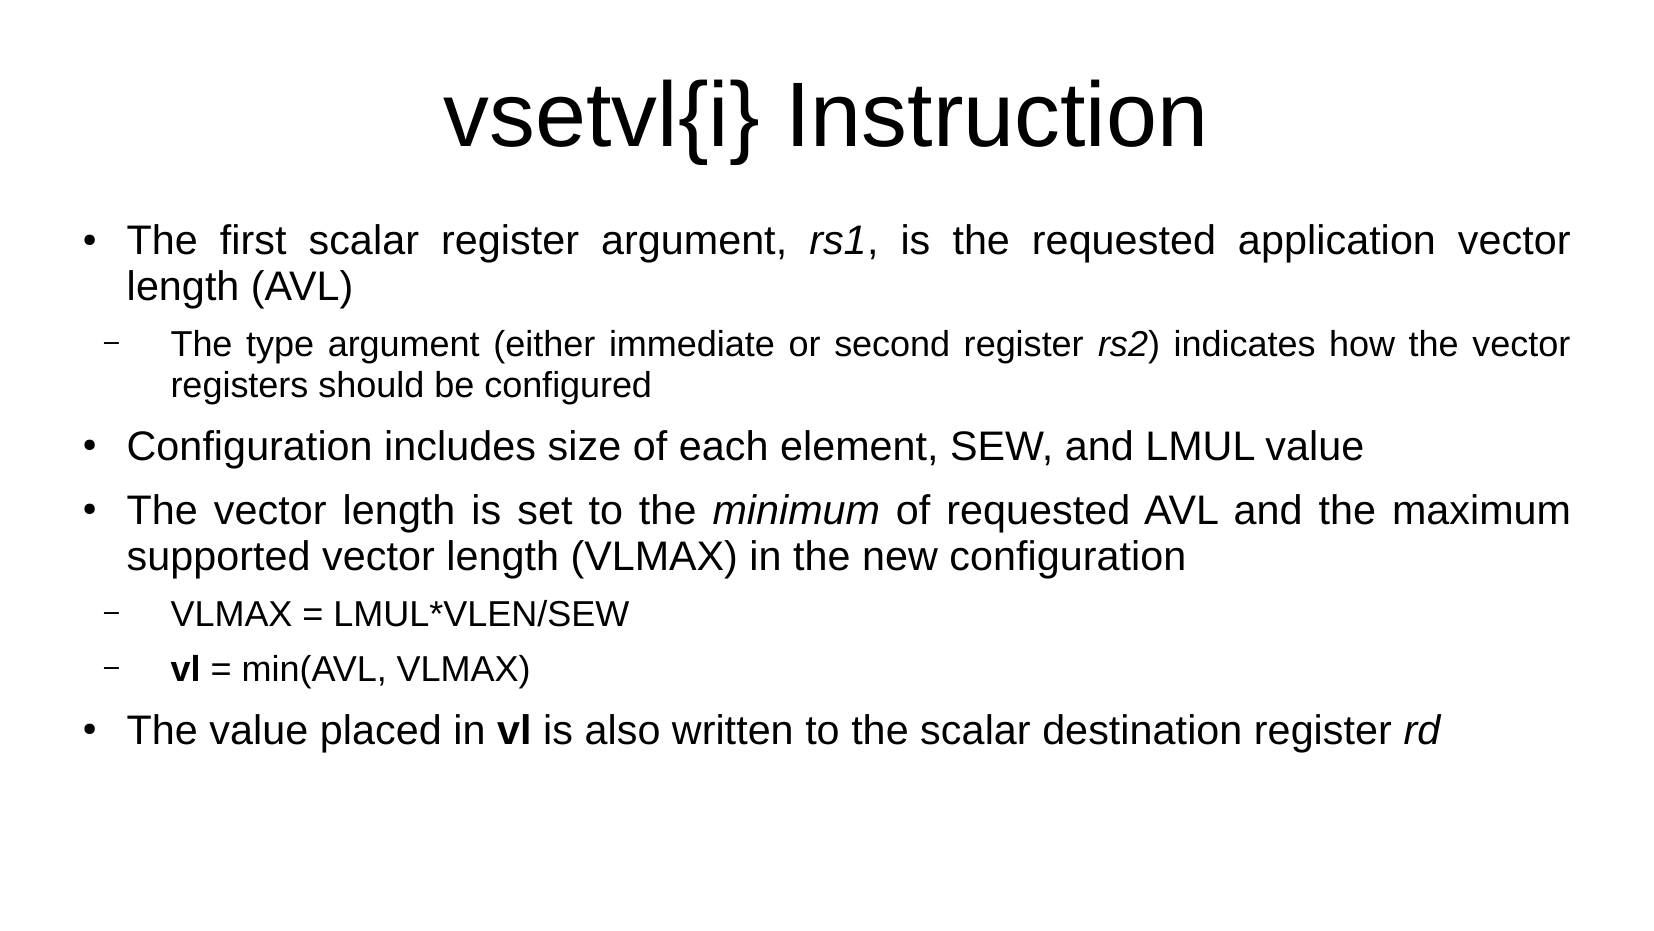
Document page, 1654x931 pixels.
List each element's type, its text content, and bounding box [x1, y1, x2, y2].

title vsetvl{i} Instruction [82, 37, 1571, 193]
list The first scalar register argument, rs1, is the requested application vector length (AVL) The type argument (either immediate or second register rs2) indicates how the vector registers should be configured Configuration includes size of each element, SEW, and LMUL value The vector length is set to the minimum of requested AVL and the maximum supported vector length (VLMAX) in the new configuration VLMAX = LMUL*VLEN/SEW vl = min(AVL, VLMAX) The value placed in vl is also written to the scalar destination register rd [82, 217, 1571, 758]
